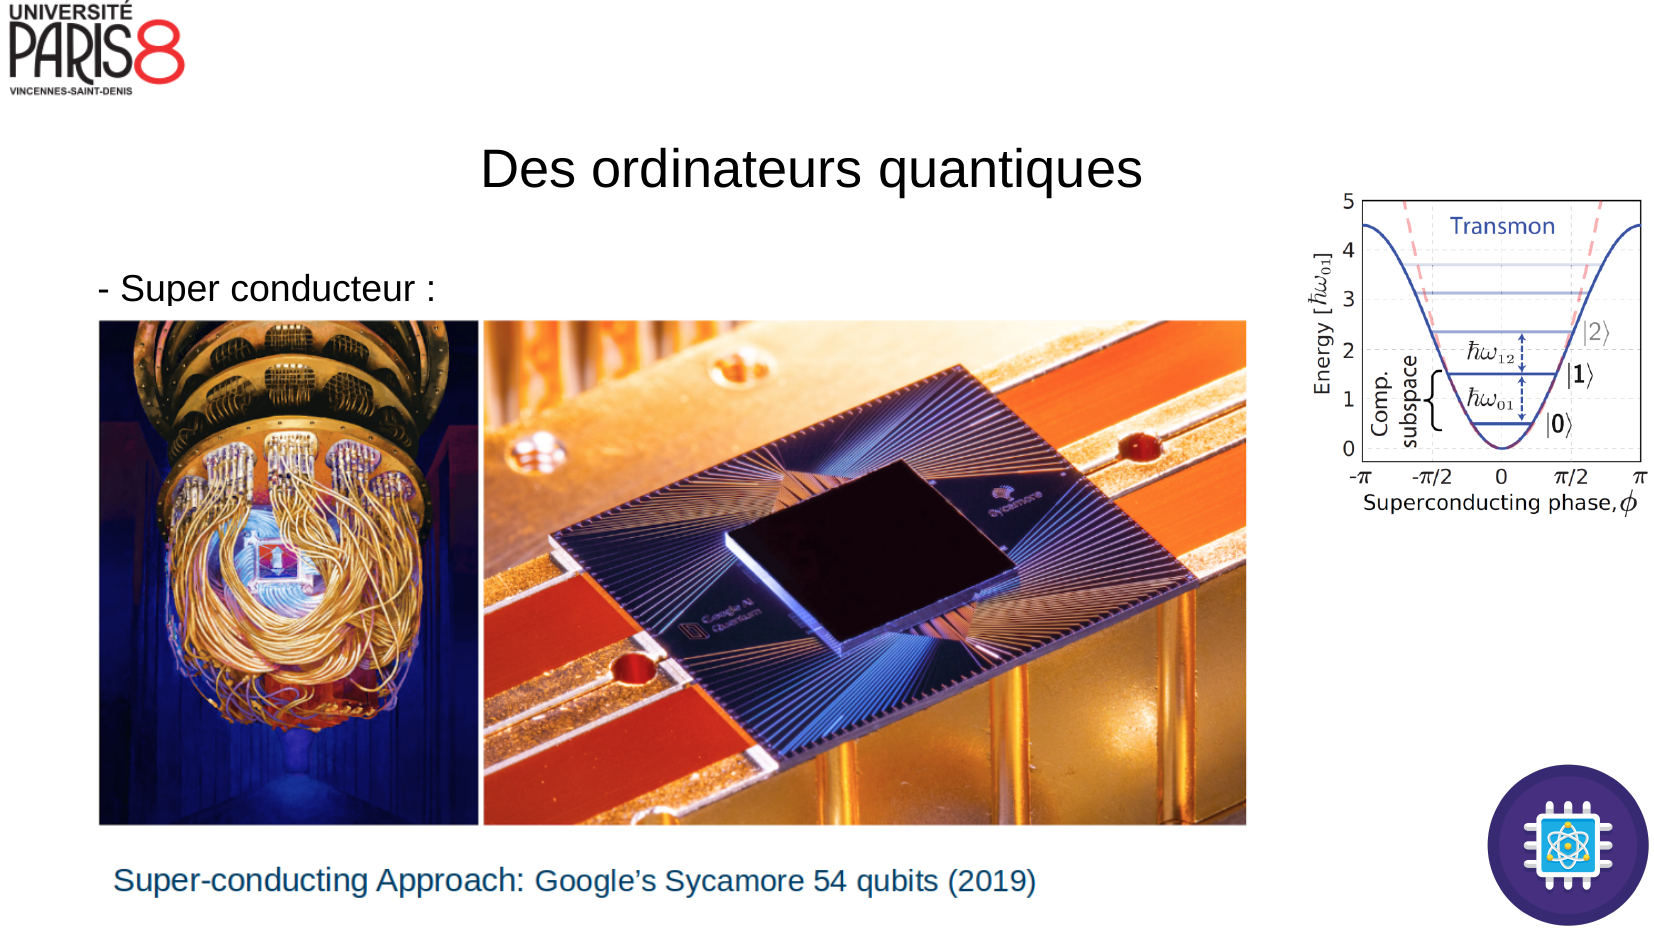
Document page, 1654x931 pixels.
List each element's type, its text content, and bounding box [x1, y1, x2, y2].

picture [1301, 190, 1651, 526]
picture [1482, 759, 1654, 931]
title Des ordinateurs quantiques [86, 112, 1538, 226]
picture [0, 0, 192, 100]
picture [75, 306, 1276, 919]
subtitle - Super conducteur : [86, 267, 1576, 808]
